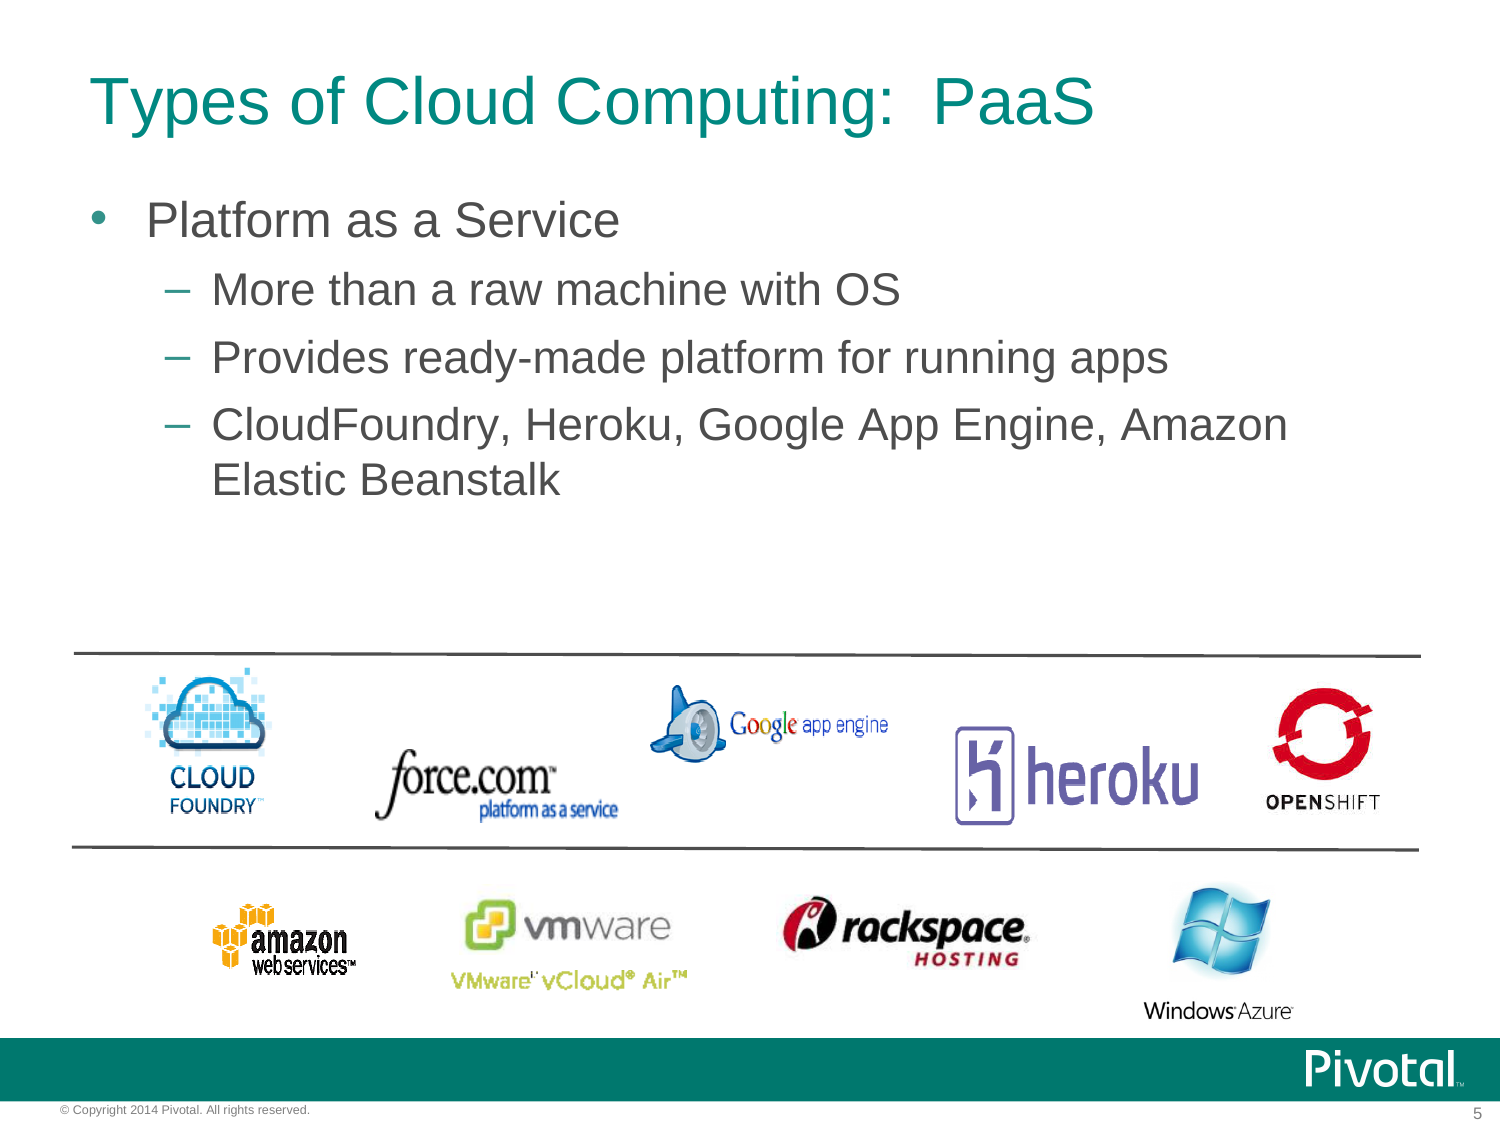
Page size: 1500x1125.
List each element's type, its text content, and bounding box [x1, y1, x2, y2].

picture [776, 884, 1038, 990]
title Types of Cloud Computing: PaaS [75, 3, 1426, 179]
picture [1127, 869, 1305, 1033]
picture [639, 665, 906, 780]
picture [459, 884, 678, 955]
picture [1246, 674, 1397, 826]
picture [375, 749, 619, 823]
picture [450, 970, 687, 993]
picture [950, 720, 1201, 832]
picture [201, 884, 360, 990]
picture [139, 656, 285, 835]
list Platform as a Service More than a raw machine with OS Provides ready-made platform for running apps CloudFoundry, Heroku, Google App Engine, Amazon Elastic Beanstalk [75, 179, 1426, 923]
picture [1306, 1050, 1464, 1087]
